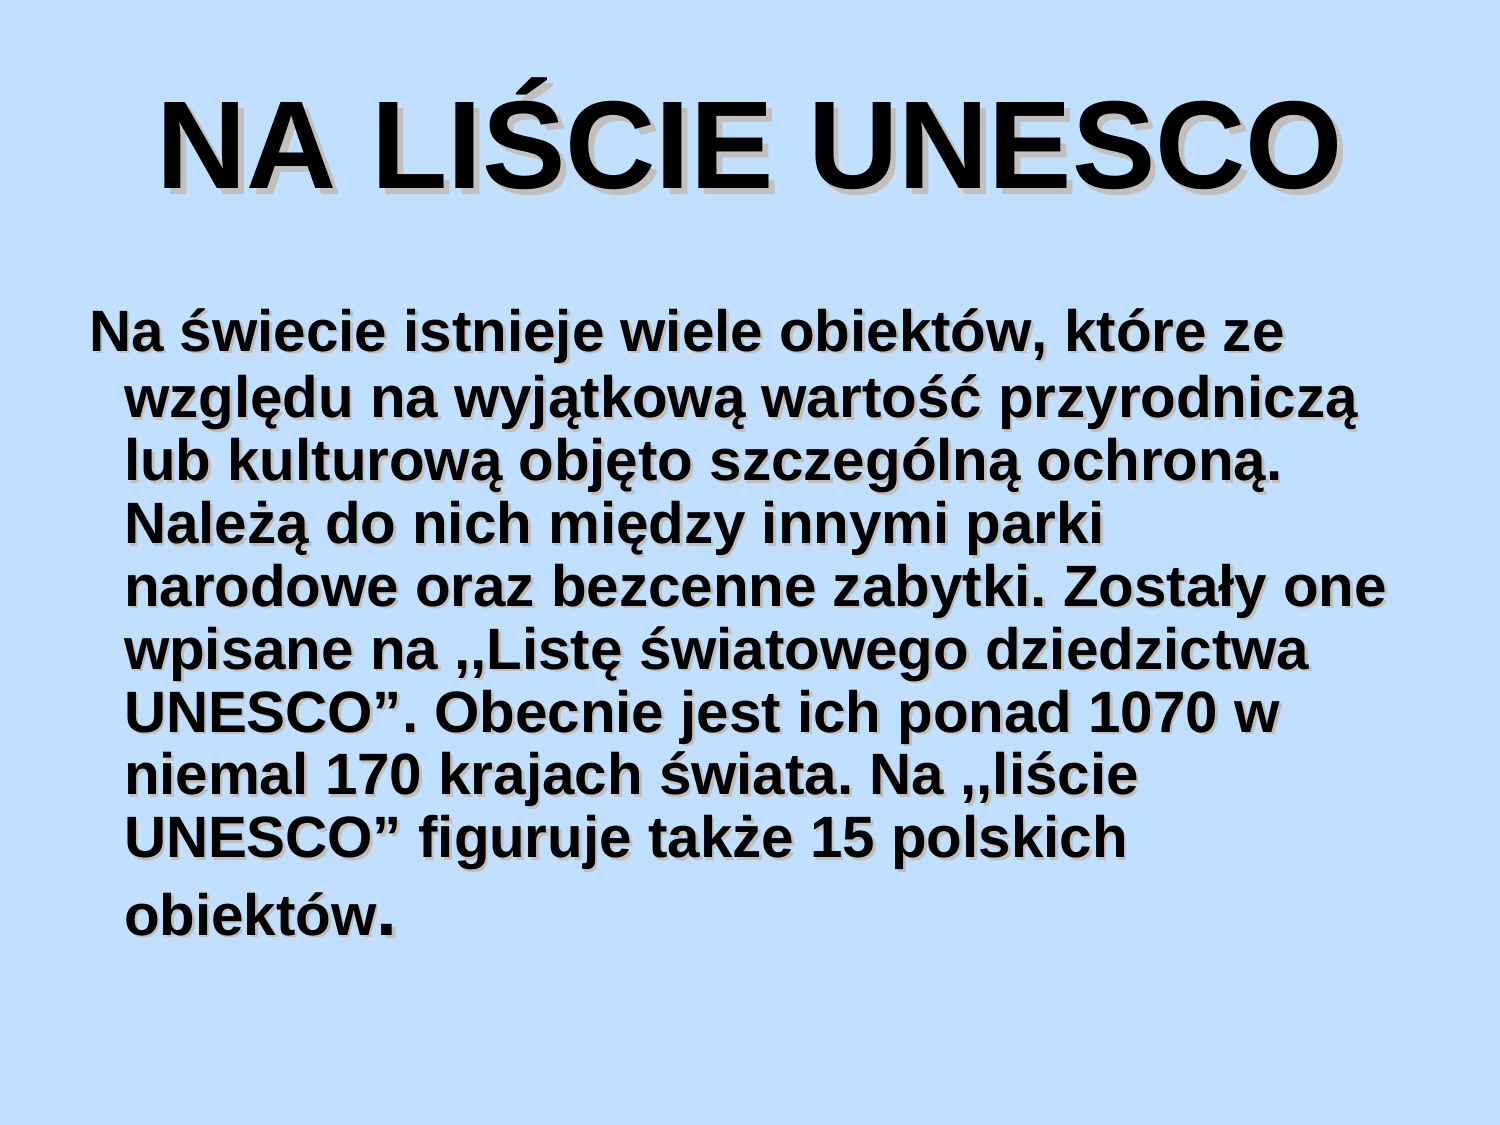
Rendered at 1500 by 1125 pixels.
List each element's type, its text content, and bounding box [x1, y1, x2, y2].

title NA LIŚCIE UNESCO [0, 0, 1500, 278]
list Na świecie istnieje wiele obiektów, które ze względu na wyjątkową wartość przyrodniczą lub kulturową objęto szczególną ochroną. Należą do nich między innymi parki narodowe oraz bezcenne zabytki. Zostały one wpisane na ,,Listę światowego dziedzictwa UNESCO”. Obecnie jest ich ponad 1070 w niemal 170 krajach świata. Na ,,liście UNESCO” figuruje także 15 polskich obiektów. [53, 278, 1404, 1022]
